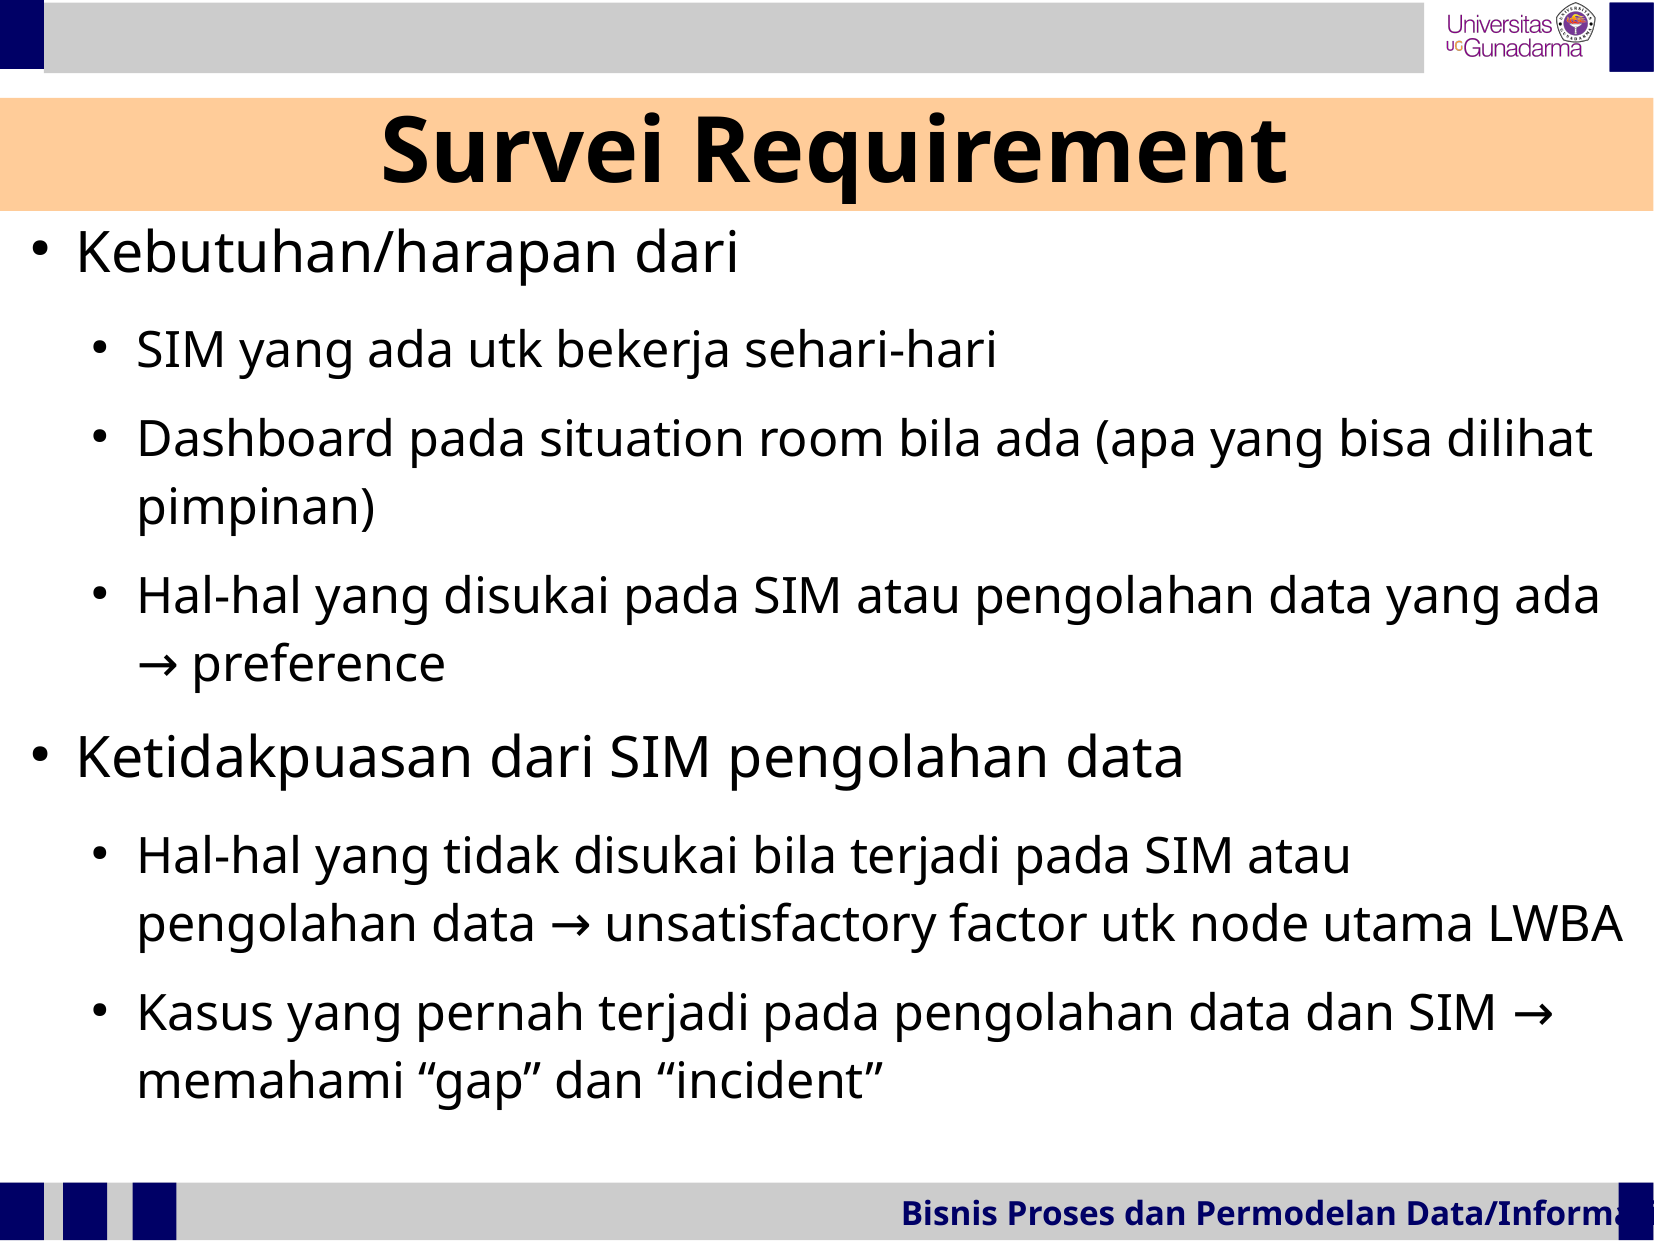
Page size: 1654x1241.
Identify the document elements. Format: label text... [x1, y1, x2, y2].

title Survei Requirement [78, 84, 1592, 210]
text_box [0, 97, 78, 211]
list Kebutuhan/harapan dari SIM yang ada utk bekerja sehari-hari Dashboard pada situation room bila ada (apa yang bisa dilihat pimpinan) Hal-hal yang disukai pada SIM atau pengolahan data yang ada → preference Ketidakpuasan dari SIM pengolahan data Hal-hal yang tidak disukai bila terjadi pada SIM atau pengolahan data → unsatisfactory factor utk node utama LWBA Kasus yang pernah terjadi pada pengolahan data dan SIM → memahami “gap” dan “incident” [14, 210, 1630, 1171]
picture [1437, 2, 1610, 62]
text_box [1592, 97, 1654, 211]
